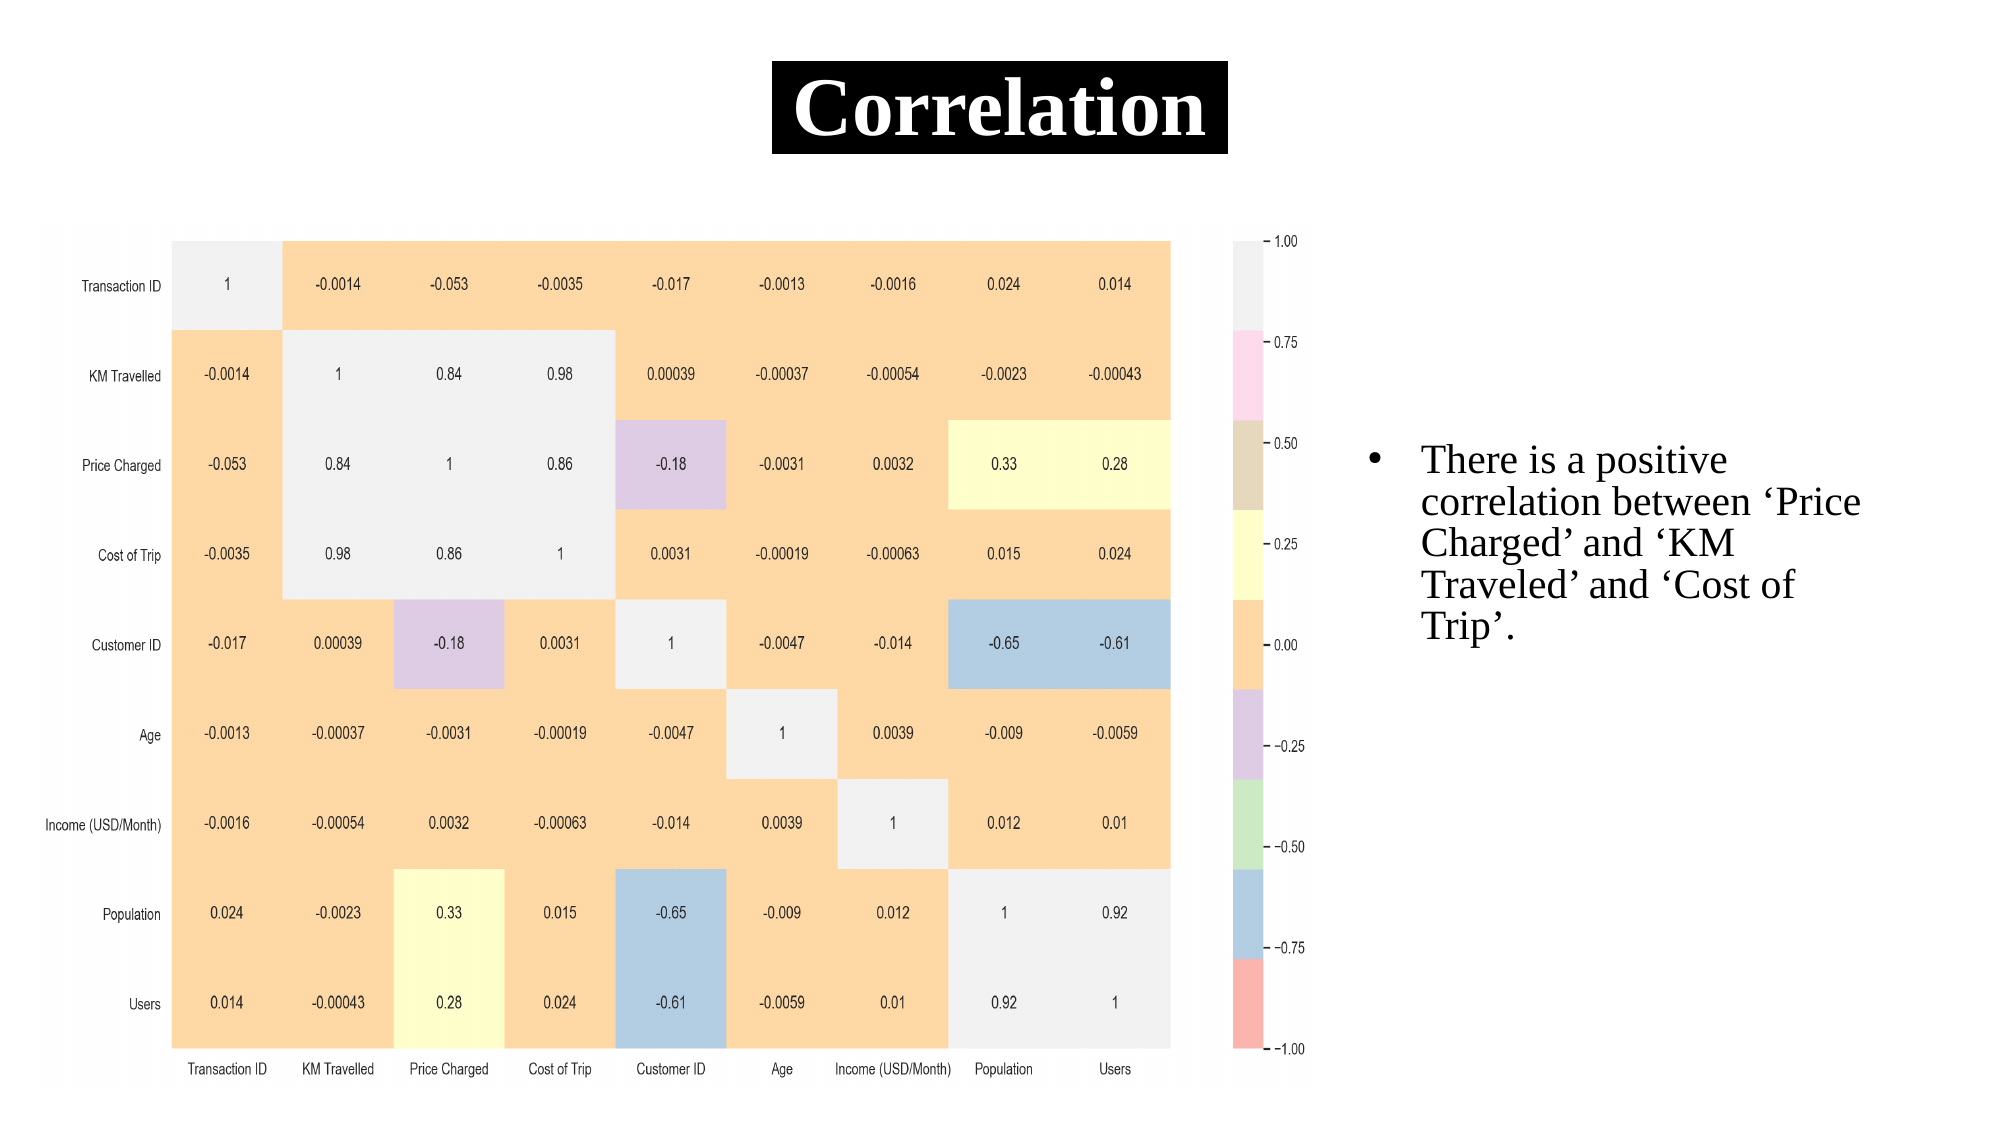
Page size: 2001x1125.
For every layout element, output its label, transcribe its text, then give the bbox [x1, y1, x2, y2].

title Correlation [249, 30, 1750, 185]
picture [37, 224, 1313, 1088]
list There is a positive correlation between ‘Price Charged’ and ‘KM Traveled’ and ‘Cost of Trip’. [1350, 263, 1901, 826]
